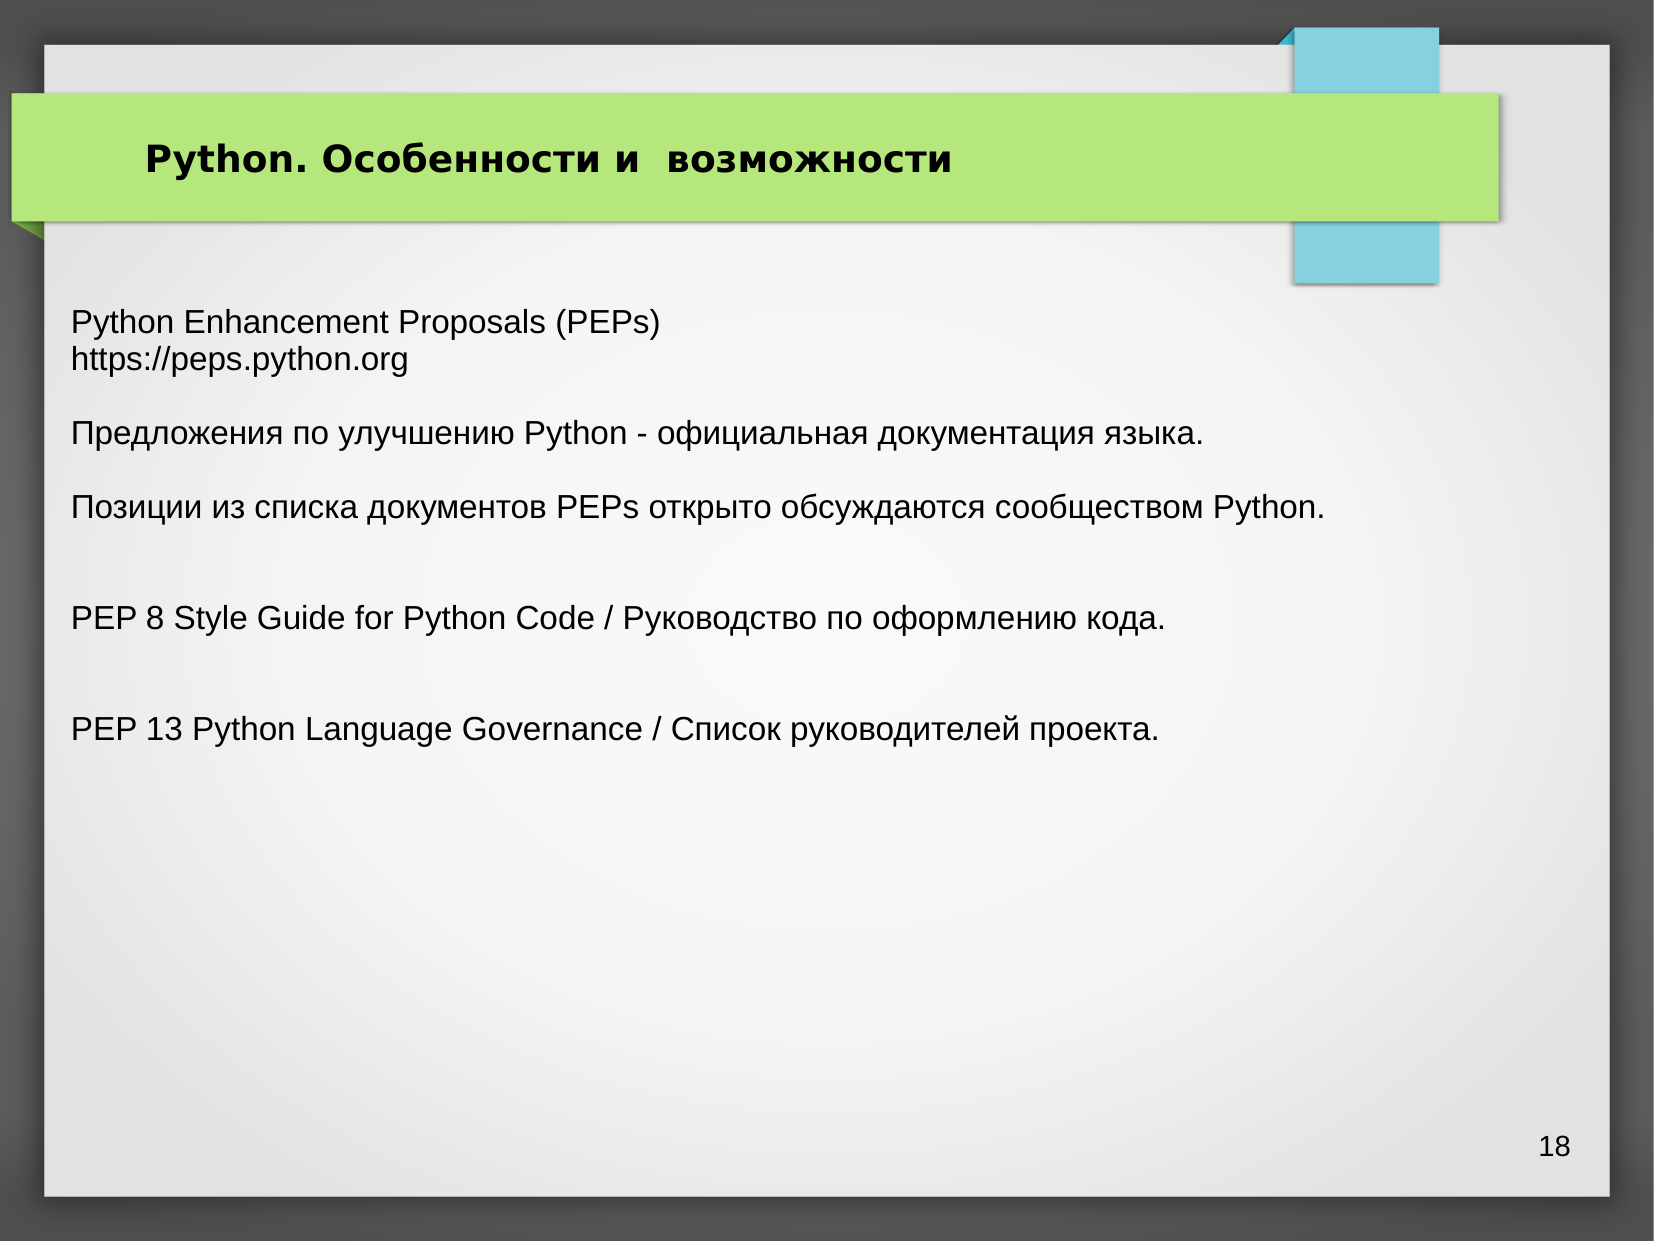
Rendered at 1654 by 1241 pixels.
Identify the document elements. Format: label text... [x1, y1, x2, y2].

text_box Python. Особенности и возможности [129, 129, 969, 189]
picture [0, 0, 1654, 1241]
text_box Python Enhancement Proposals (PEPs) https://peps.python.org Предложения по улучшению Python - официальная документация языка. Позиции из списка документов PEPs открыто обсуждаются сообществом Python. PEP 8 Style Guide for Python Code / Руководство по оформлению кода. PEP 13 Python Language Governance / Список руководителей проекта. [70, 303, 1607, 934]
